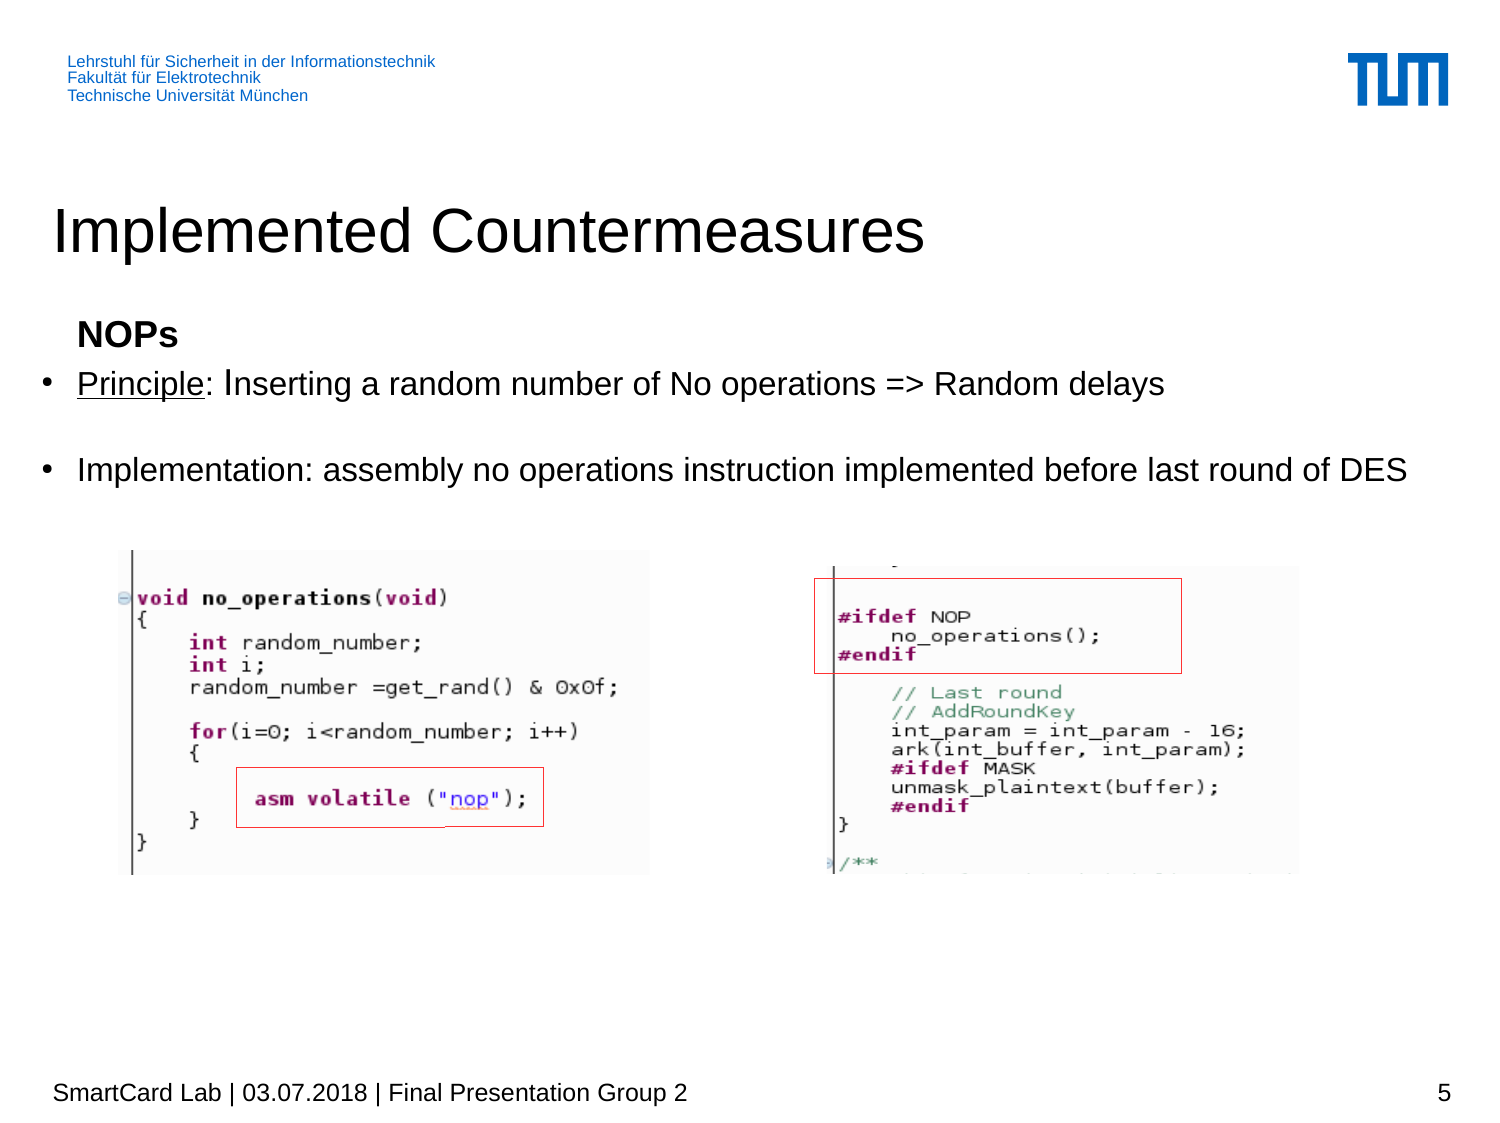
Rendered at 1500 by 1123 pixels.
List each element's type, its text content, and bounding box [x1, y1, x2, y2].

list NOPs Principle: Inserting a random number of No operations => Random delays Implementation: assembly no operations instruction implemented before last round of DES [41, 307, 1441, 611]
title Implemented Countermeasures [52, 195, 1453, 266]
picture [118, 550, 650, 875]
text_box [814, 578, 1182, 674]
picture [826, 566, 1300, 874]
text_box [236, 767, 544, 828]
